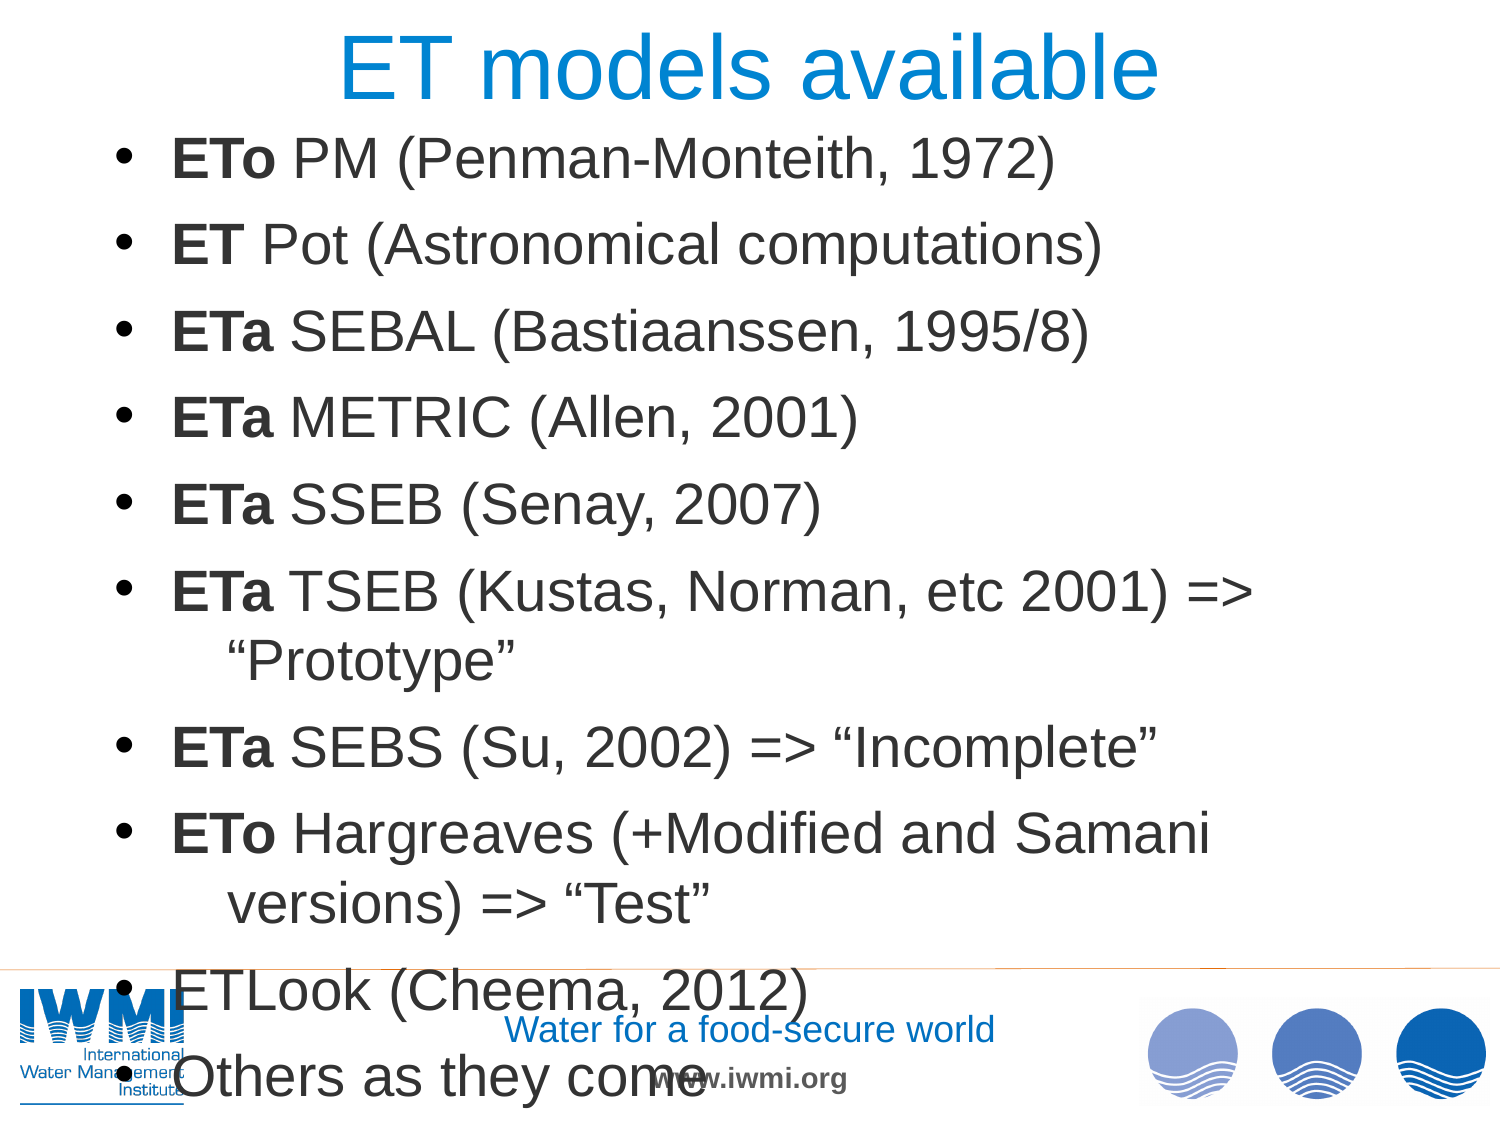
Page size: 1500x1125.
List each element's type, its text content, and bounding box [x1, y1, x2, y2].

picture [20, 989, 99, 1105]
list ETo PM (Penman-Monteith, 1972) ET Pot (Astronomical computations) ETa SEBAL (Bastiaanssen, 1995/8) ETa METRIC (Allen, 2001) ETa SSEB (Senay, 2007) ETa TSEB (Kustas, Norman, etc 2001) => “Prototype” ETa SEBS (Su, 2002) => “Incomplete” ETo Hargreaves (+Modified and Samani versions) => “Test” ETLook (Cheema, 2012) Others as they come [99, 112, 1450, 1125]
title ET models available [75, 0, 1426, 126]
